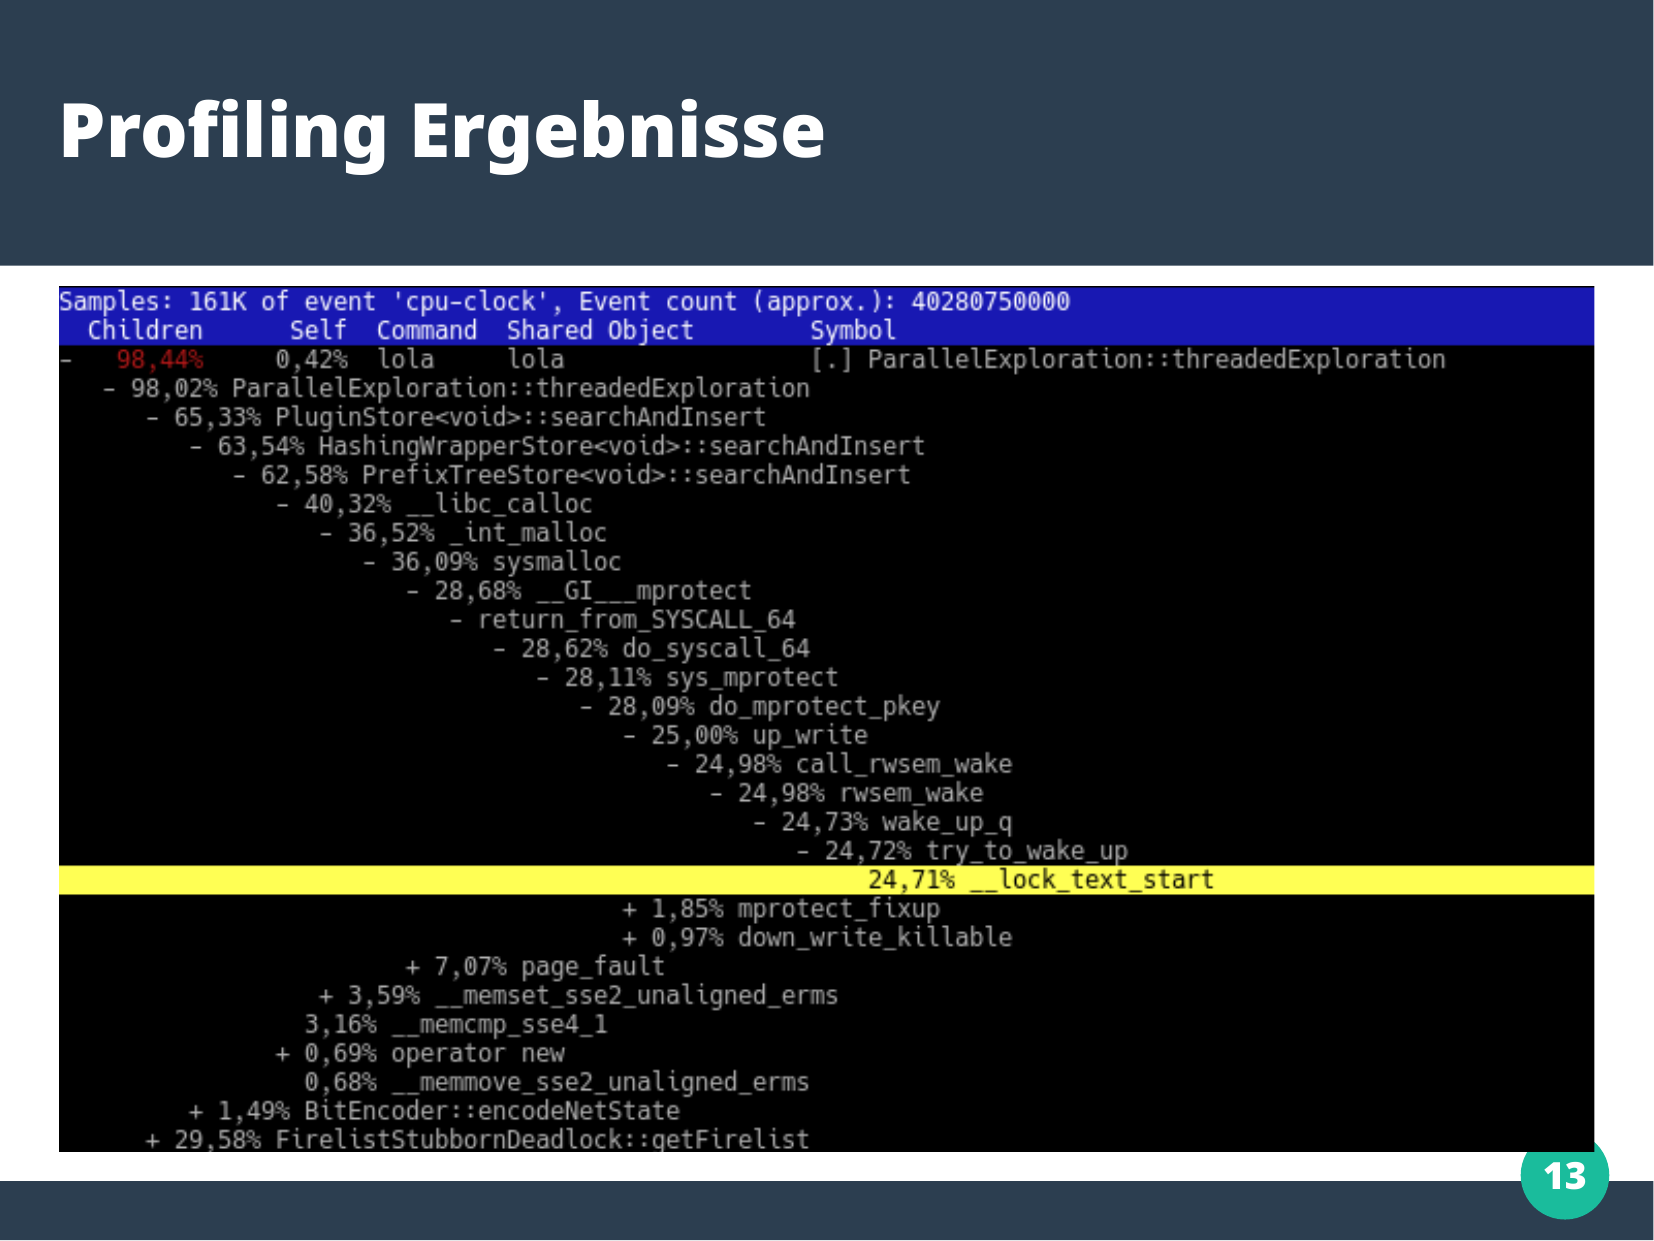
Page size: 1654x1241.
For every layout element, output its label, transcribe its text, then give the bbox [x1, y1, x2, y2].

picture [59, 286, 1595, 1152]
title Profiling Ergebnisse [59, 49, 1595, 207]
